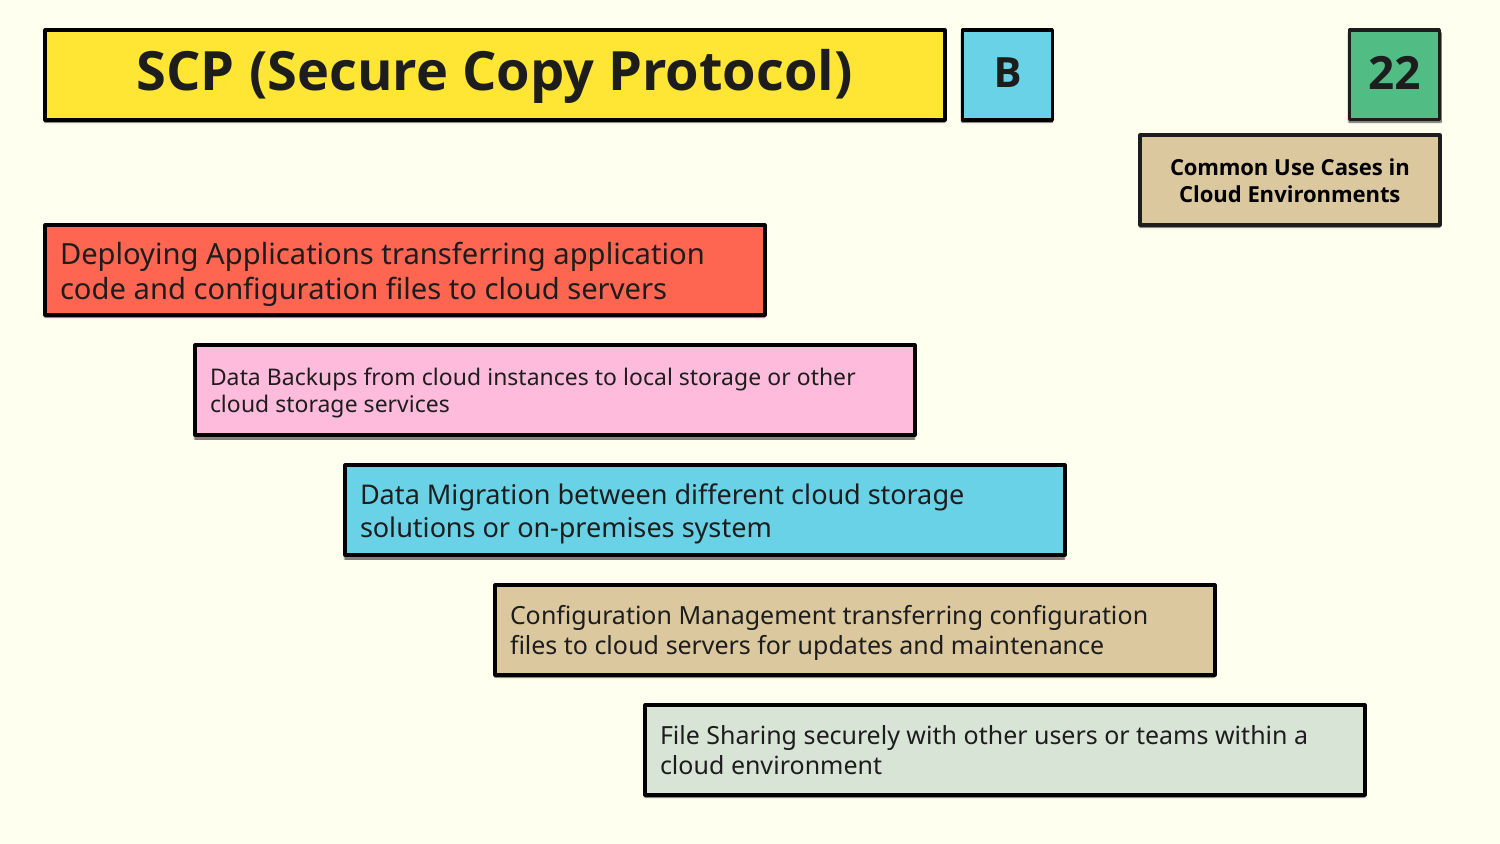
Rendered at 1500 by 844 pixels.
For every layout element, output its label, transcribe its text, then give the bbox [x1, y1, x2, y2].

title SCP (Secure Copy Protocol) [45, 30, 945, 120]
list Data Backups from cloud instances to local storage or other cloud storage services [195, 345, 915, 435]
title Common Use Cases in Cloud Environments [1140, 135, 1440, 225]
list Deploying Applications transferring application code and configuration files to cloud servers [45, 225, 765, 315]
list Data Migration between different cloud storage solutions or on-premises system [345, 465, 1065, 555]
list File Sharing securely with other users or teams within a cloud environment [645, 705, 1365, 795]
title B [962, 30, 1053, 120]
list Configuration Management transferring configuration files to cloud servers for updates and maintenance [495, 585, 1215, 675]
